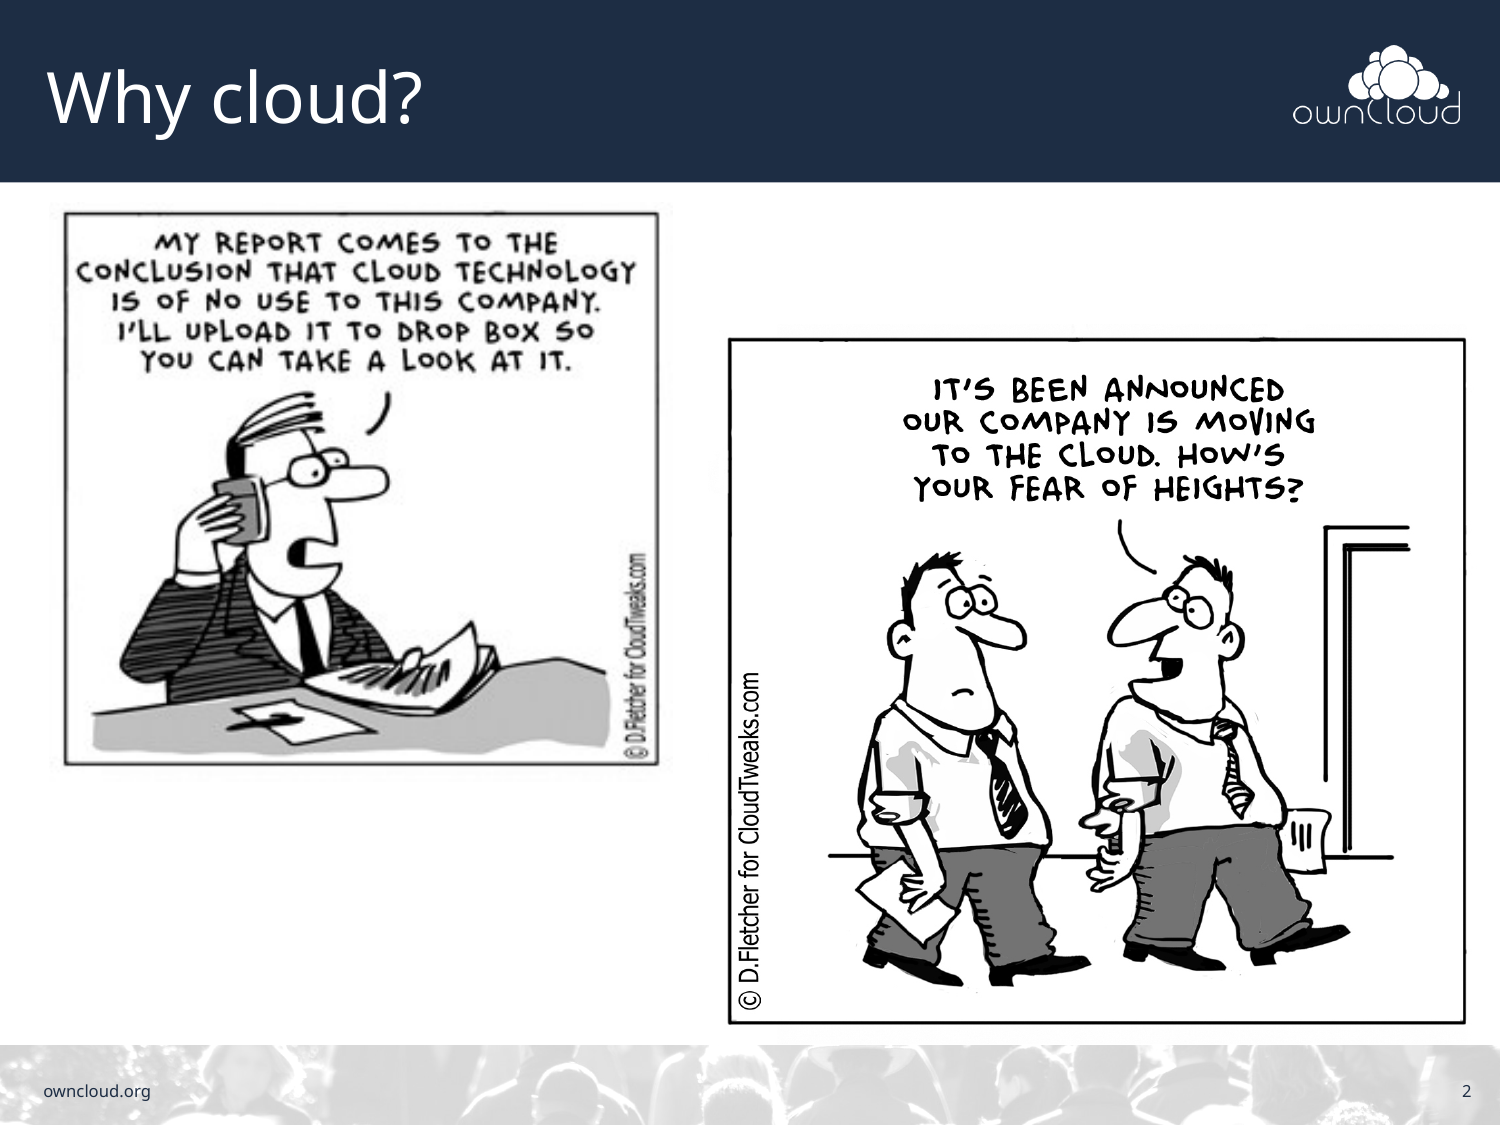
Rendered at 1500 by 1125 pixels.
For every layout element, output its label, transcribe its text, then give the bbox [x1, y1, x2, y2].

picture [49, 202, 673, 782]
picture [1293, 45, 1460, 124]
picture [708, 324, 1483, 1044]
title Why cloud? [46, 5, 1258, 187]
picture [0, 1045, 1500, 1125]
